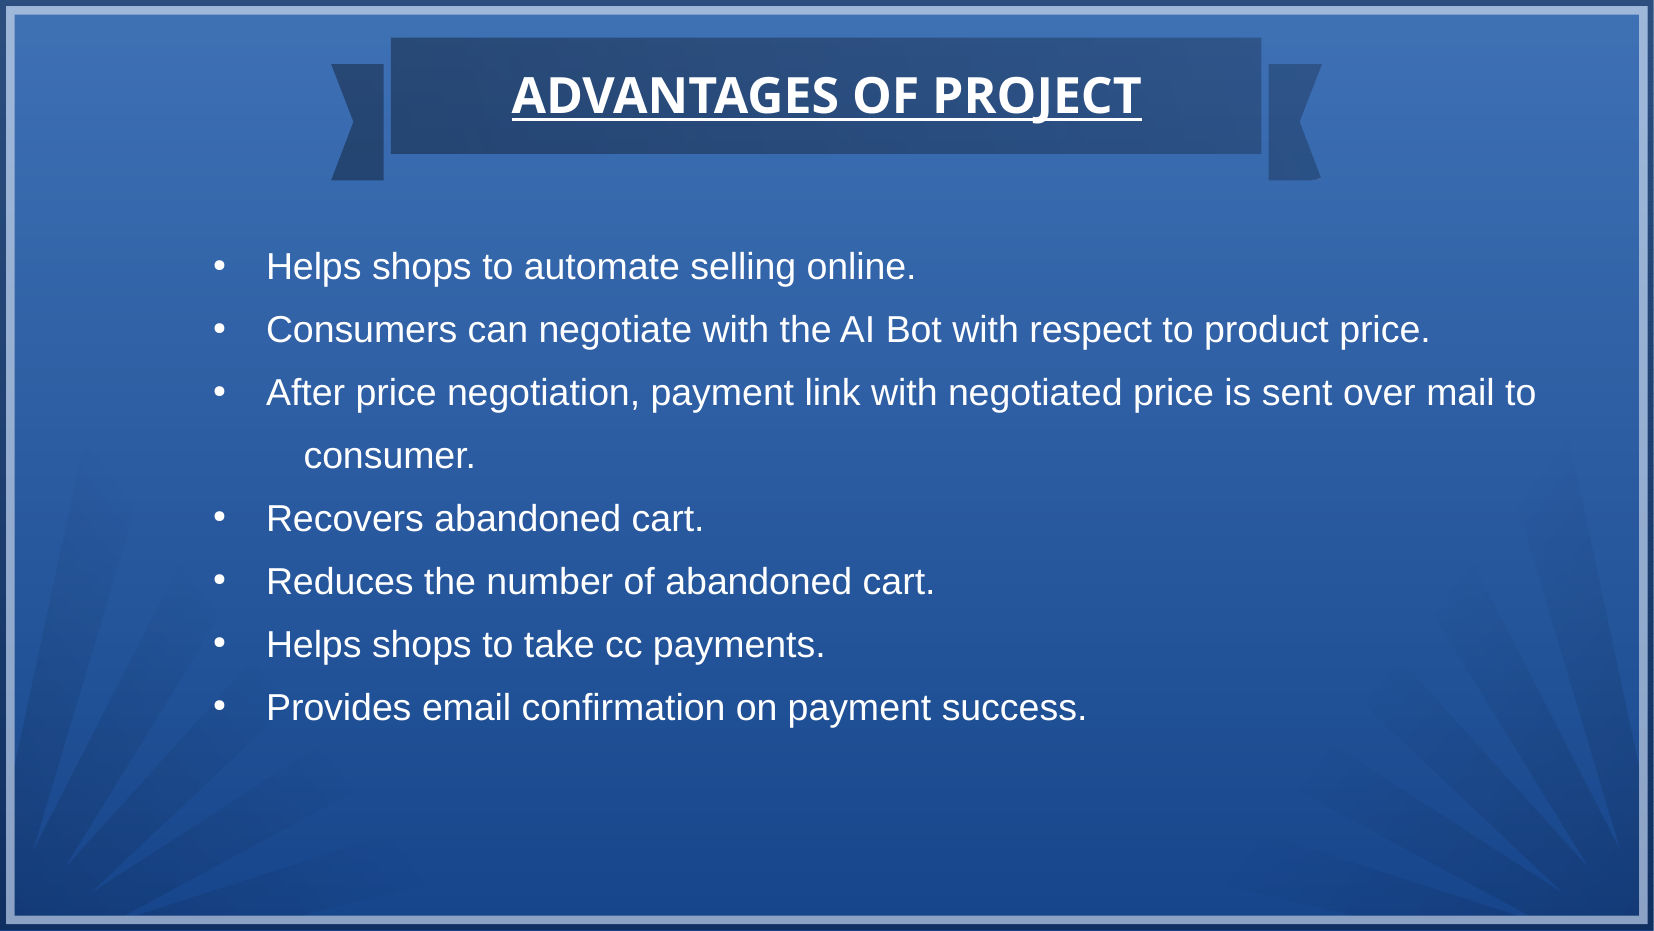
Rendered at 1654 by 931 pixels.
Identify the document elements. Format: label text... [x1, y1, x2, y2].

title ADVANTAGES OF PROJECT [389, 35, 1264, 154]
list Helps shops to automate selling online. Consumers can negotiate with the AI Bot with respect to product price. After price negotiation, payment link with negotiated price is sent over mail to consumer. Recovers abandoned cart. Reduces the number of abandoned cart. Helps shops to take cc payments. Provides email confirmation on payment success. [82, 224, 1571, 848]
